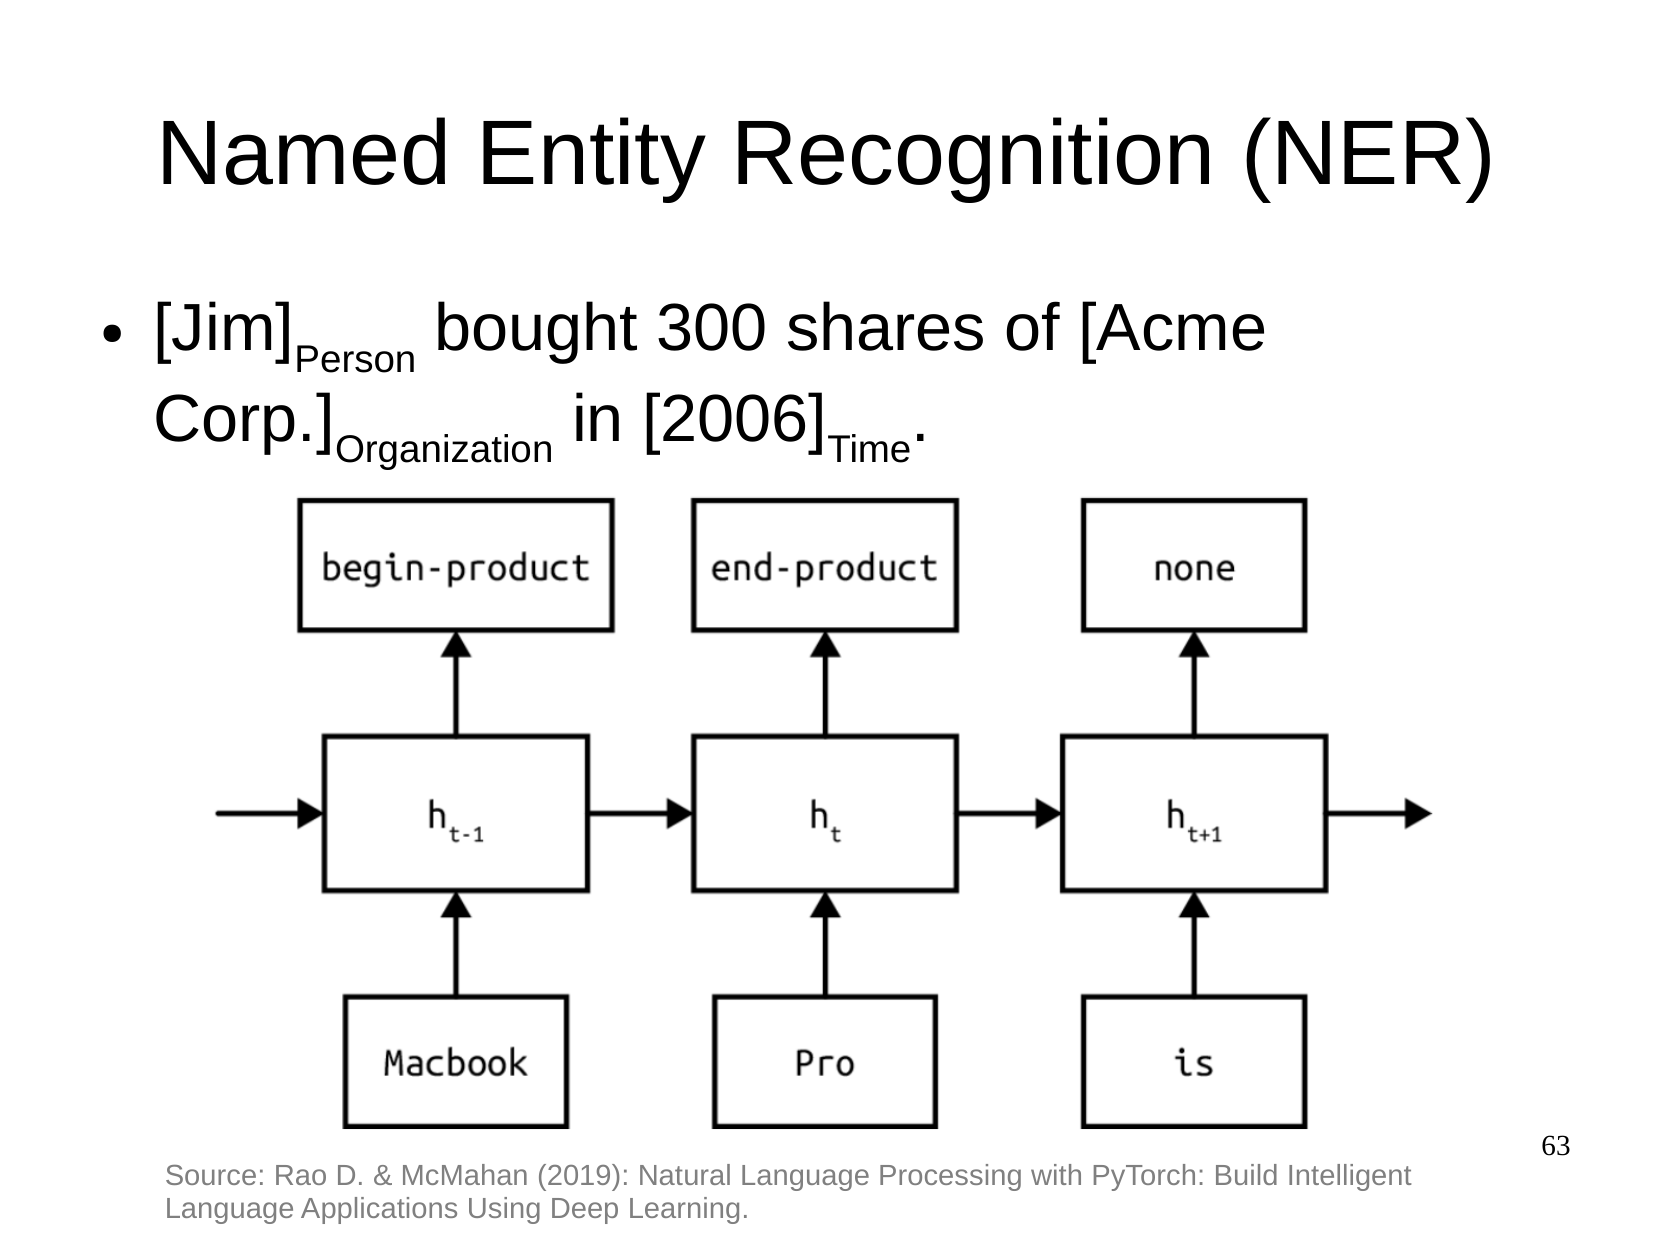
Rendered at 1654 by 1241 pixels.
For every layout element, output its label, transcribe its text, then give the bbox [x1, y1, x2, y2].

title Named Entity Recognition (NER) [82, 49, 1571, 257]
text_box Source: Rao D. & McMahan (2019): Natural Language Processing with PyTorch: Build Intelligent Language Applications Using Deep Learning. [150, 1151, 1516, 1232]
list [Jim]Person bought 300 shares of [Acme Corp.]Organization in [2006]Time. [82, 290, 1571, 1010]
picture [194, 474, 1450, 1151]
